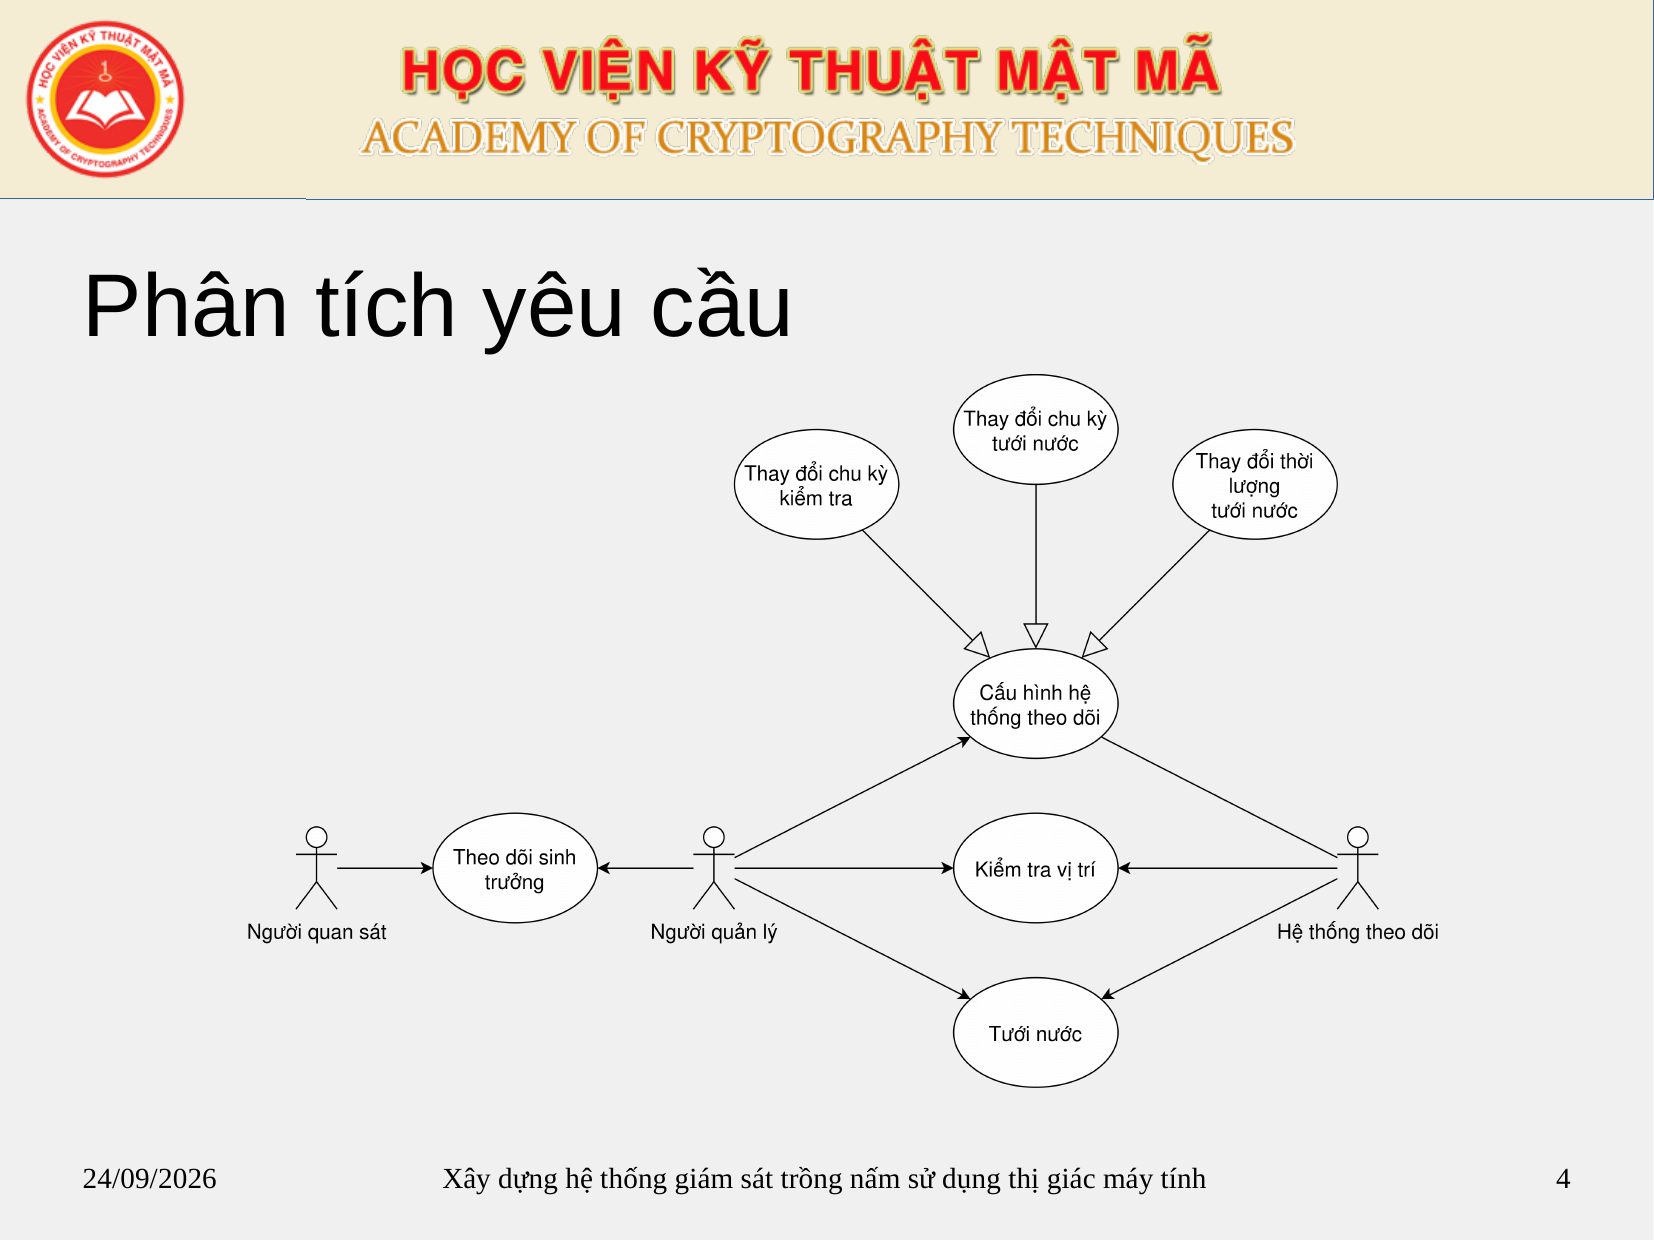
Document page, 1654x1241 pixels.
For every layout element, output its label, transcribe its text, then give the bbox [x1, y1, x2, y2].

picture [358, 31, 1296, 165]
picture [246, 374, 1438, 1088]
title Phân tích yêu cầu [82, 236, 1576, 375]
picture [17, 11, 194, 188]
